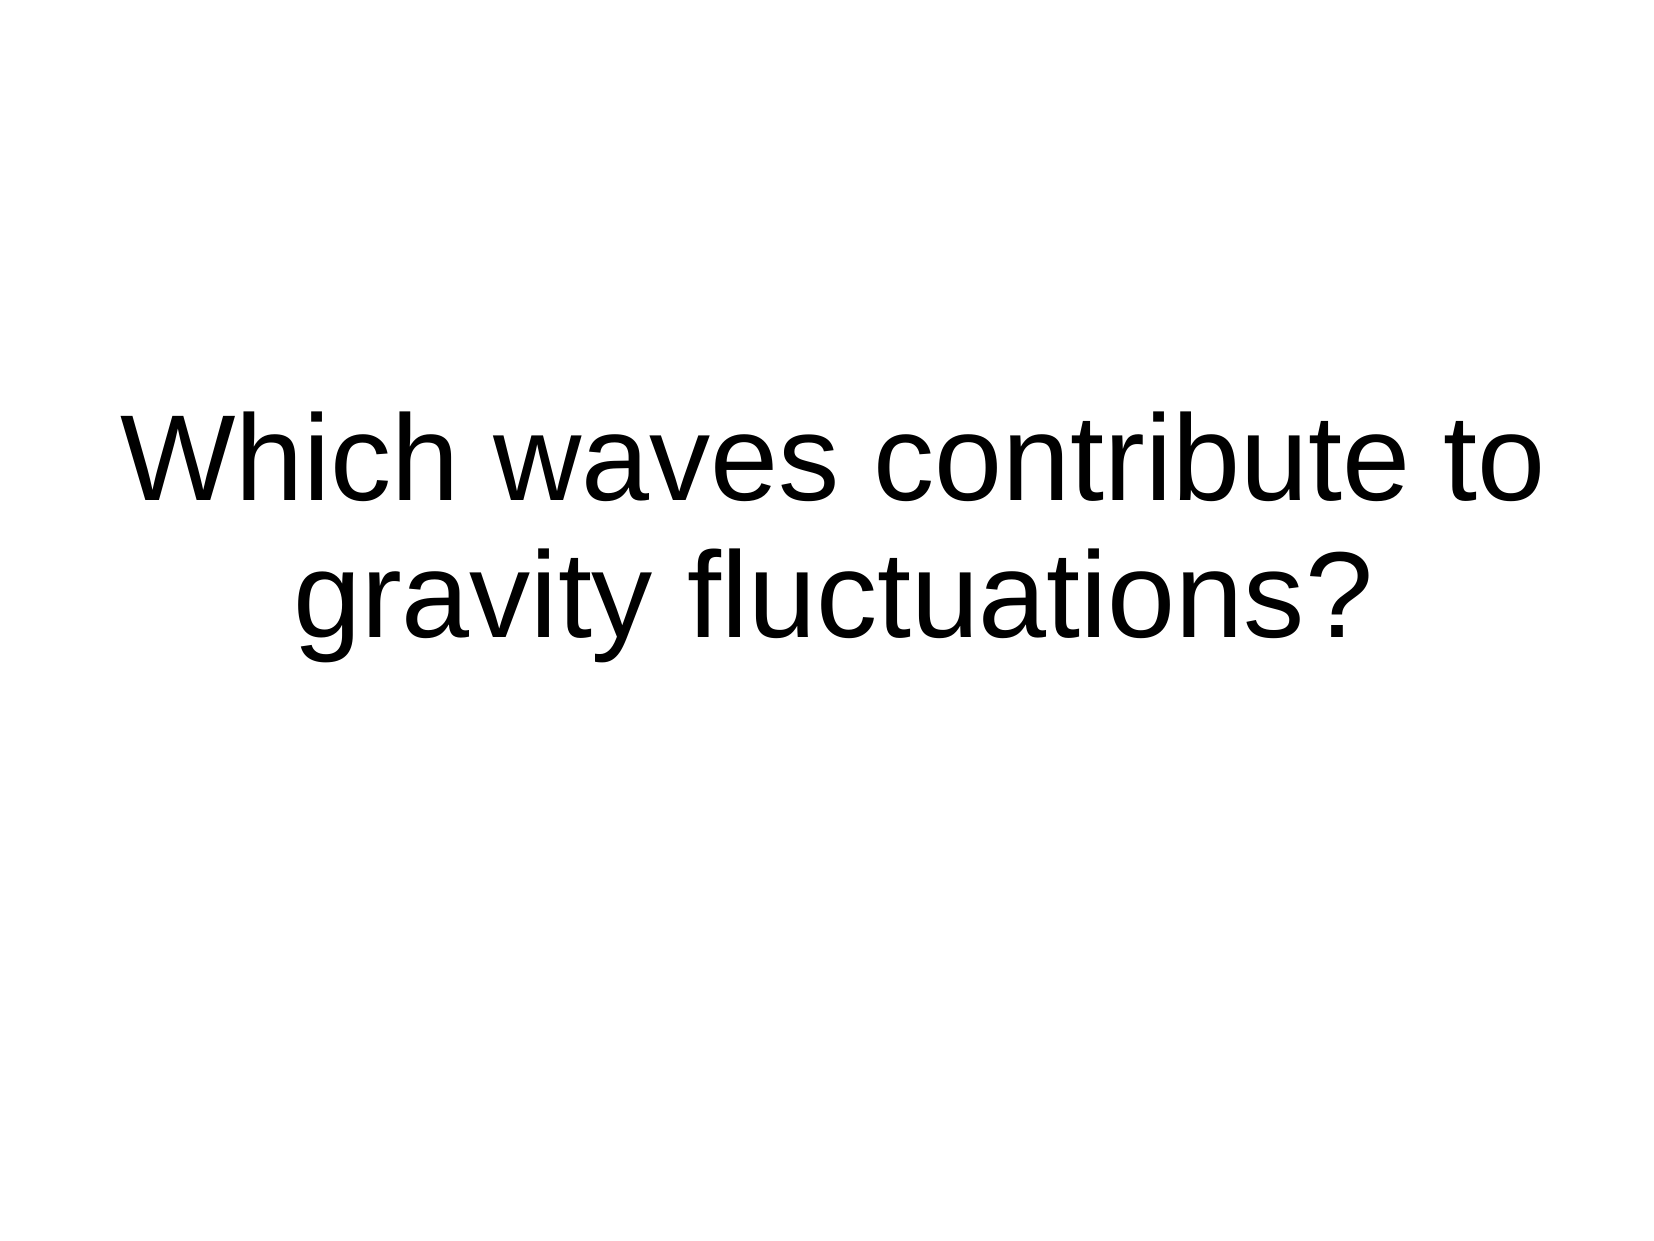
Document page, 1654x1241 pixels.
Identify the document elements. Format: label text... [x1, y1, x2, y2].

title Which waves contribute to gravity fluctuations? [90, 390, 1579, 664]
